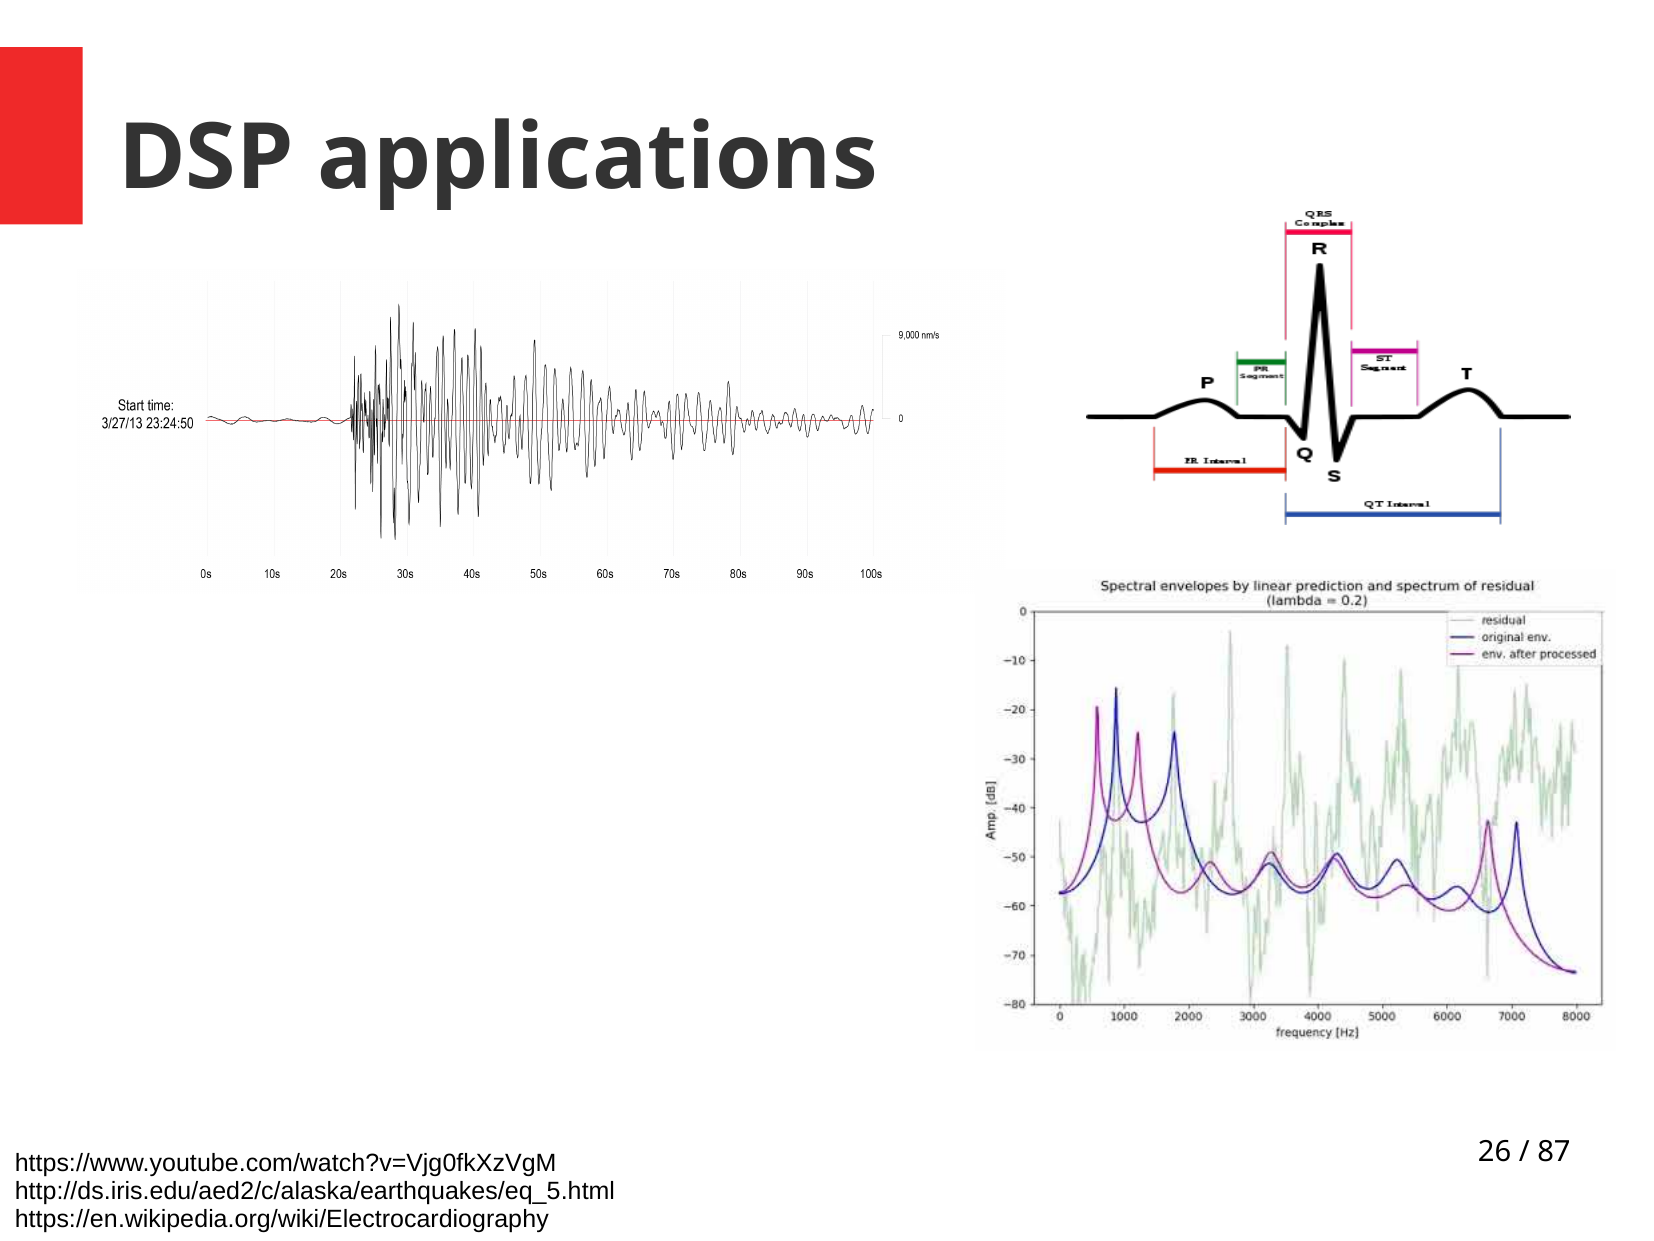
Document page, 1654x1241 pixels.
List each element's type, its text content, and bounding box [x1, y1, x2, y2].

picture [77, 269, 1616, 1051]
text_box https://www.youtube.com/watch?v=Vjg0fkXzVgM http://ds.iris.edu/aed2/c/alaska/earthquakes/eq_5.htmlhttps://en.wikipedia.org/wiki/Electrocardiography [0, 1141, 841, 1241]
picture [1086, 211, 1571, 526]
title DSP applications [118, 49, 1571, 257]
